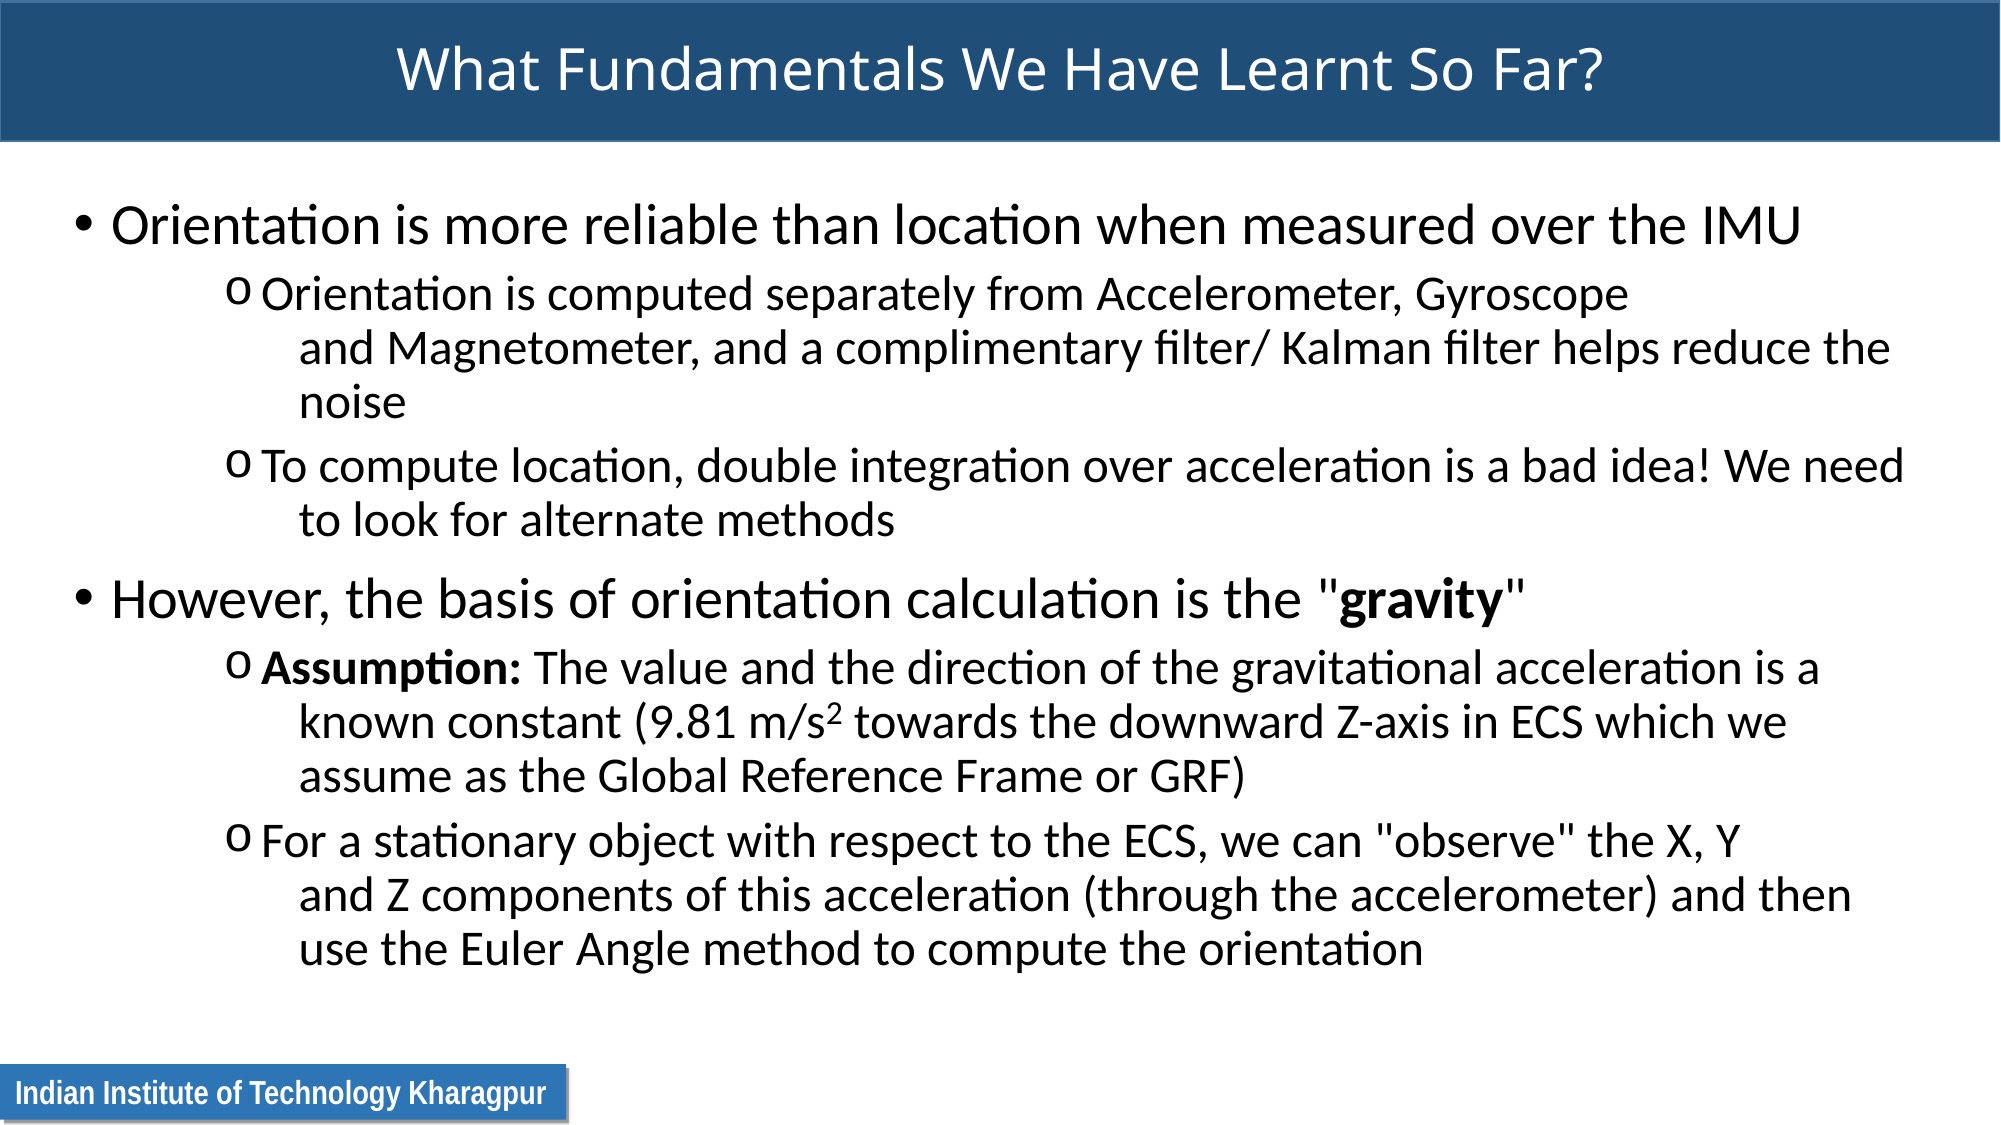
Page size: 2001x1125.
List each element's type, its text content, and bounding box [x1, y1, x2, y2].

title What Fundamentals We Have Learnt So Far? [0, 1, 2000, 141]
list Orientation is more reliable than location when measured over the IMU Orientation is computed separately from Accelerometer, Gyroscope and Magnetometer, and a complimentary filter/ Kalman filter helps reduce the noise To compute location, double integration over acceleration is a bad idea! We need to look for alternate methods However, the basis of orientation calculation is the "gravity" Assumption: The value and the direction of the gravitational acceleration is a known constant (9.81 m/s2 towards the downward Z-axis in ECS which we assume as the Global Reference Frame or GRF) For a stationary object with respect to the ECS, we can "observe" the X, Y and Z components of this acceleration (through the accelerometer) and then use the Euler Angle method to compute the orientation [58, 186, 1954, 1065]
